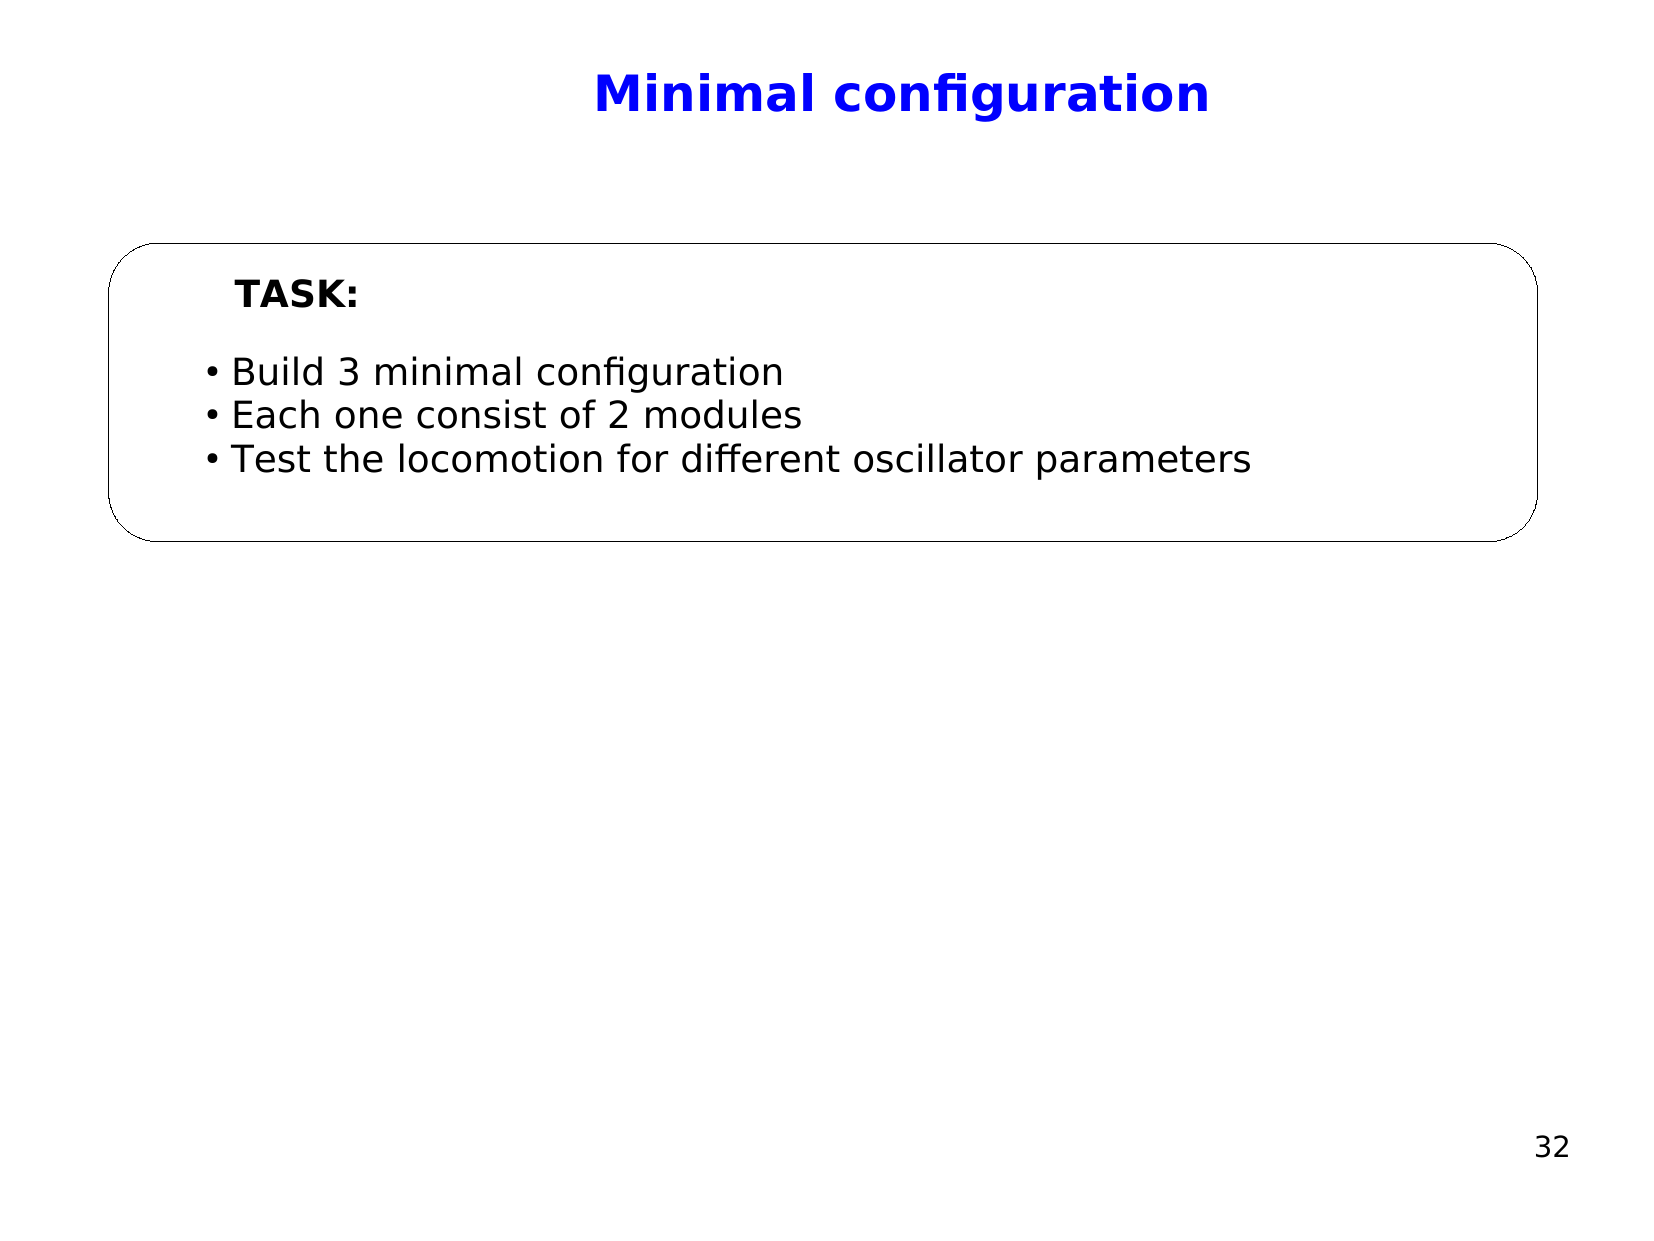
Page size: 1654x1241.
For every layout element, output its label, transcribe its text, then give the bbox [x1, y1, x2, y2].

text_box Minimal configuration [578, 57, 1229, 131]
text_box TASK: [219, 265, 375, 327]
text_box Build 3 minimal configuration Each one consist of 2 modules Test the locomotion for different oscillator parameters [191, 343, 1439, 489]
